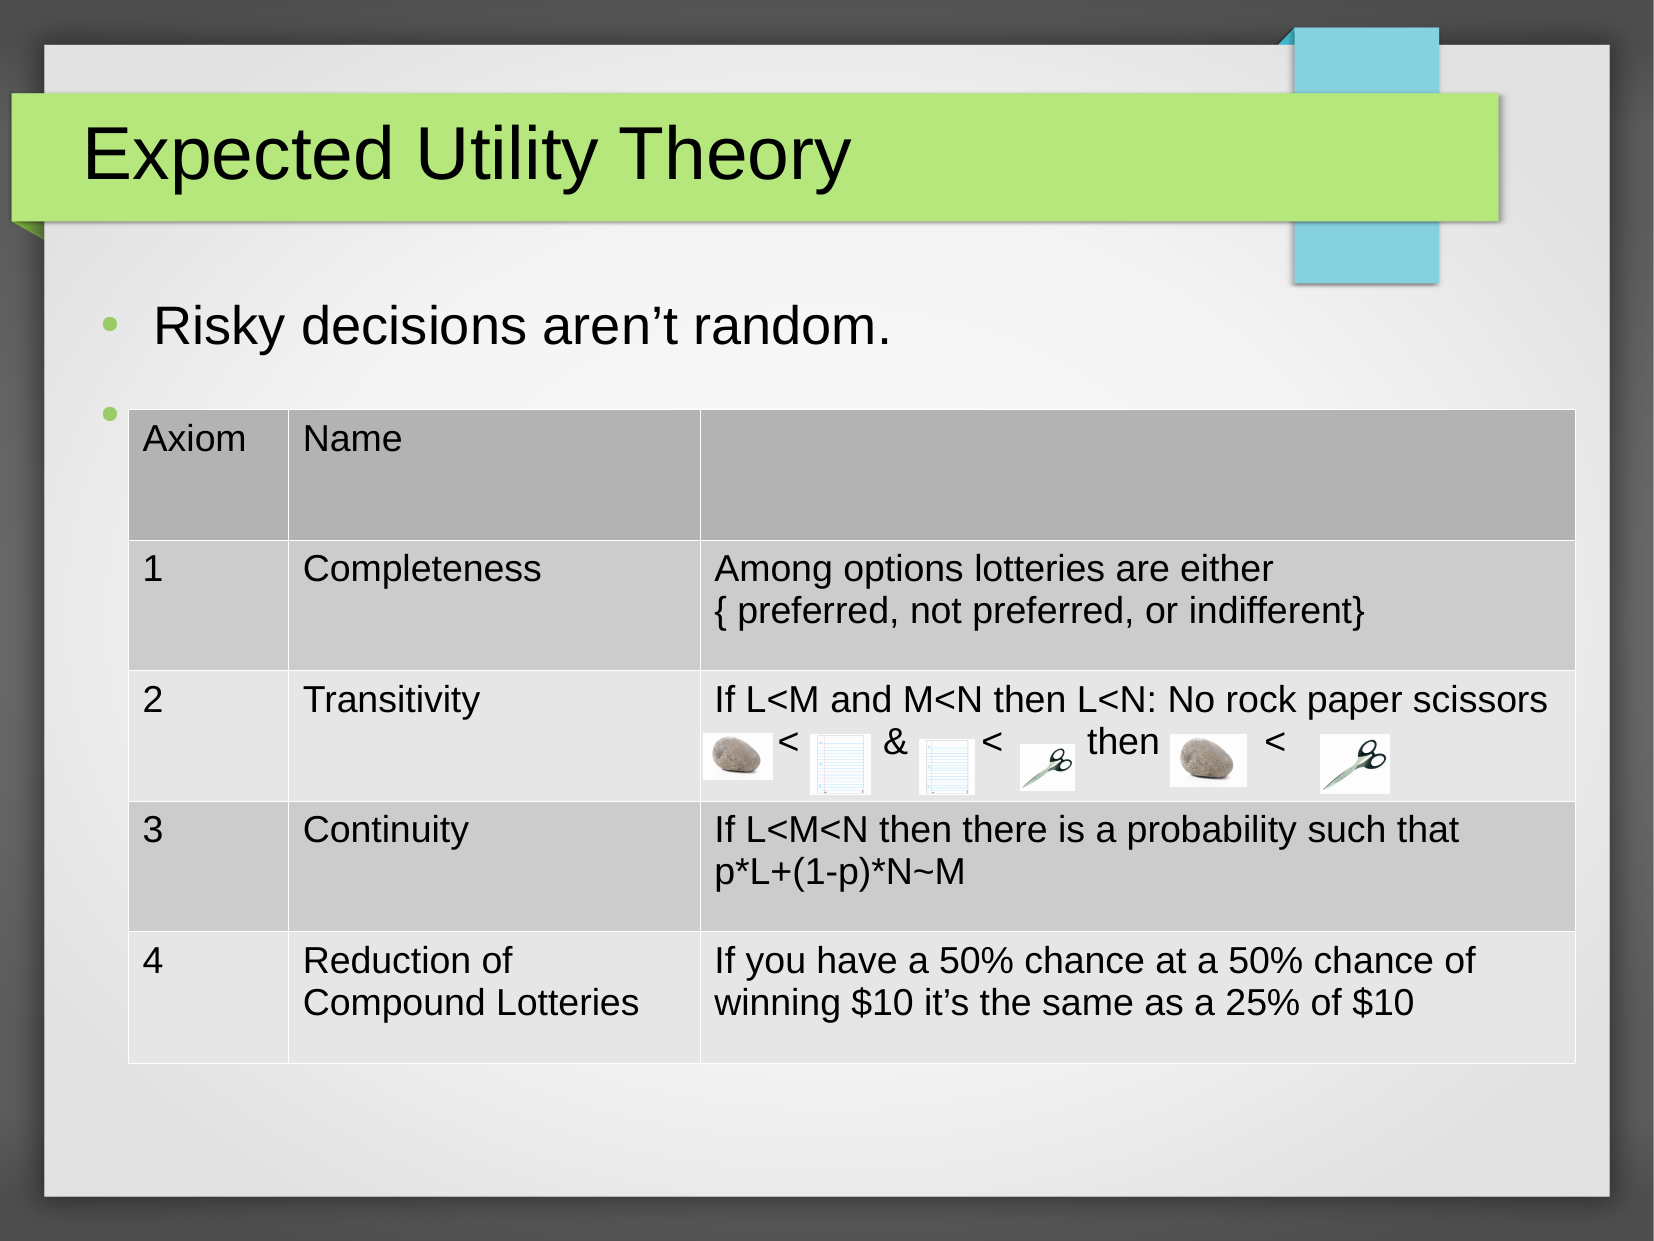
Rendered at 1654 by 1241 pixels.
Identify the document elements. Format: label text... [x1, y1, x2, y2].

table_cell If L<M and M<N then L<N: No rock paper scissors < & < then < [701, 671, 1575, 801]
list Risky decisions aren’t random. [82, 295, 1571, 1015]
table_cell 1 [129, 541, 288, 670]
table_cell Reduction of Compound Lotteries [289, 932, 700, 1063]
title Expected Utility Theory [82, 94, 1264, 213]
table_header Name [289, 410, 700, 540]
table_cell If L<M<N then there is a probability such that p*L+(1-p)*N~M [701, 802, 1575, 931]
table_cell Continuity [289, 802, 700, 931]
table_cell 3 [129, 802, 288, 931]
table_cell Transitivity [289, 671, 700, 801]
table_header Axiom [129, 410, 288, 540]
table_header [701, 410, 1575, 540]
table_cell Among options lotteries are either { preferred, not preferred, or indifferent} [701, 541, 1575, 670]
table_cell 2 [129, 671, 288, 801]
picture [0, 0, 1654, 1241]
table_cell If you have a 50% chance at a 50% chance of winning $10 it’s the same as a 25% of $10 [701, 932, 1575, 1063]
table_cell 4 [129, 932, 288, 1063]
table_cell Completeness [289, 541, 700, 670]
